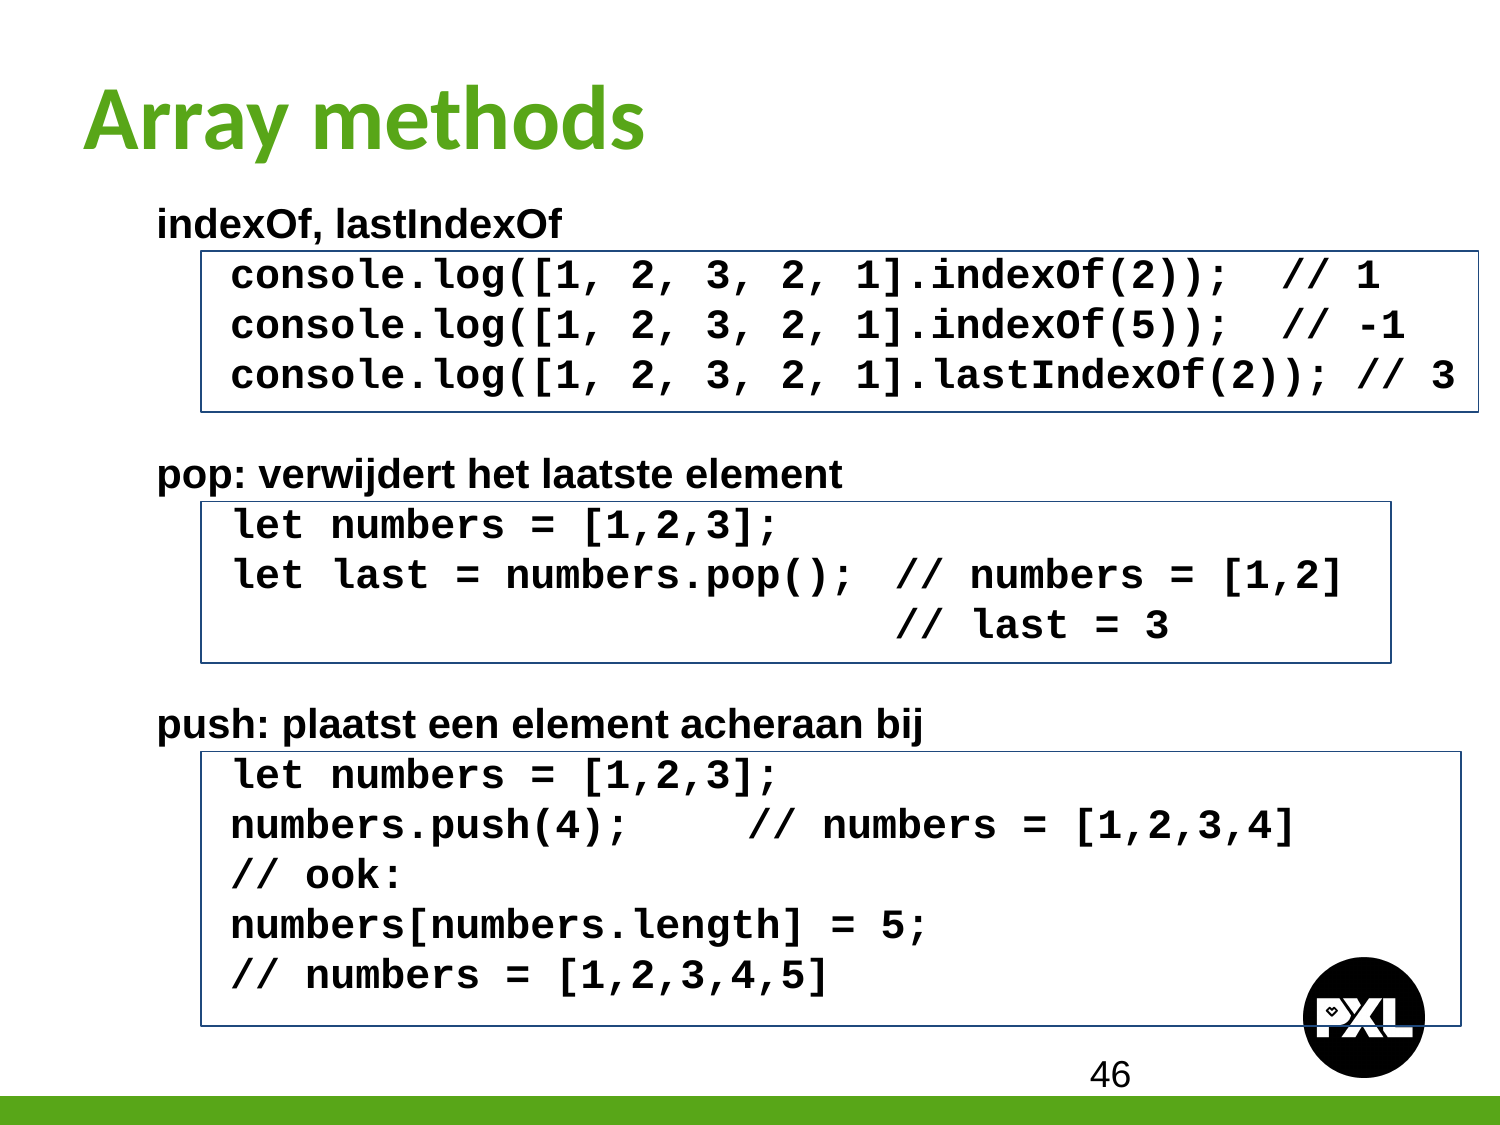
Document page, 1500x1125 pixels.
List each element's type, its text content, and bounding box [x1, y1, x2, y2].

text_box indexOf, lastIndexOf console.log([1, 2, 3, 2, 1].indexOf(2)); // 1 console.log([1, 2, 3, 2, 1].indexOf(5)); // -1 console.log([1, 2, 3, 2, 1].lastIndexOf(2)); // 3 pop: verwijdert het laatste element let numbers = [1,2,3]; let last = numbers.pop(); // numbers = [1,2] // last = 3 push: plaatst een element acheraan bij let numbers = [1,2,3]; numbers.push(4); // numbers = [1,2,3,4] // ook: numbers[numbers.length] = 5; // numbers = [1,2,3,4,5] [141, 188, 1500, 1125]
text_box Array methods [69, 50, 1419, 239]
